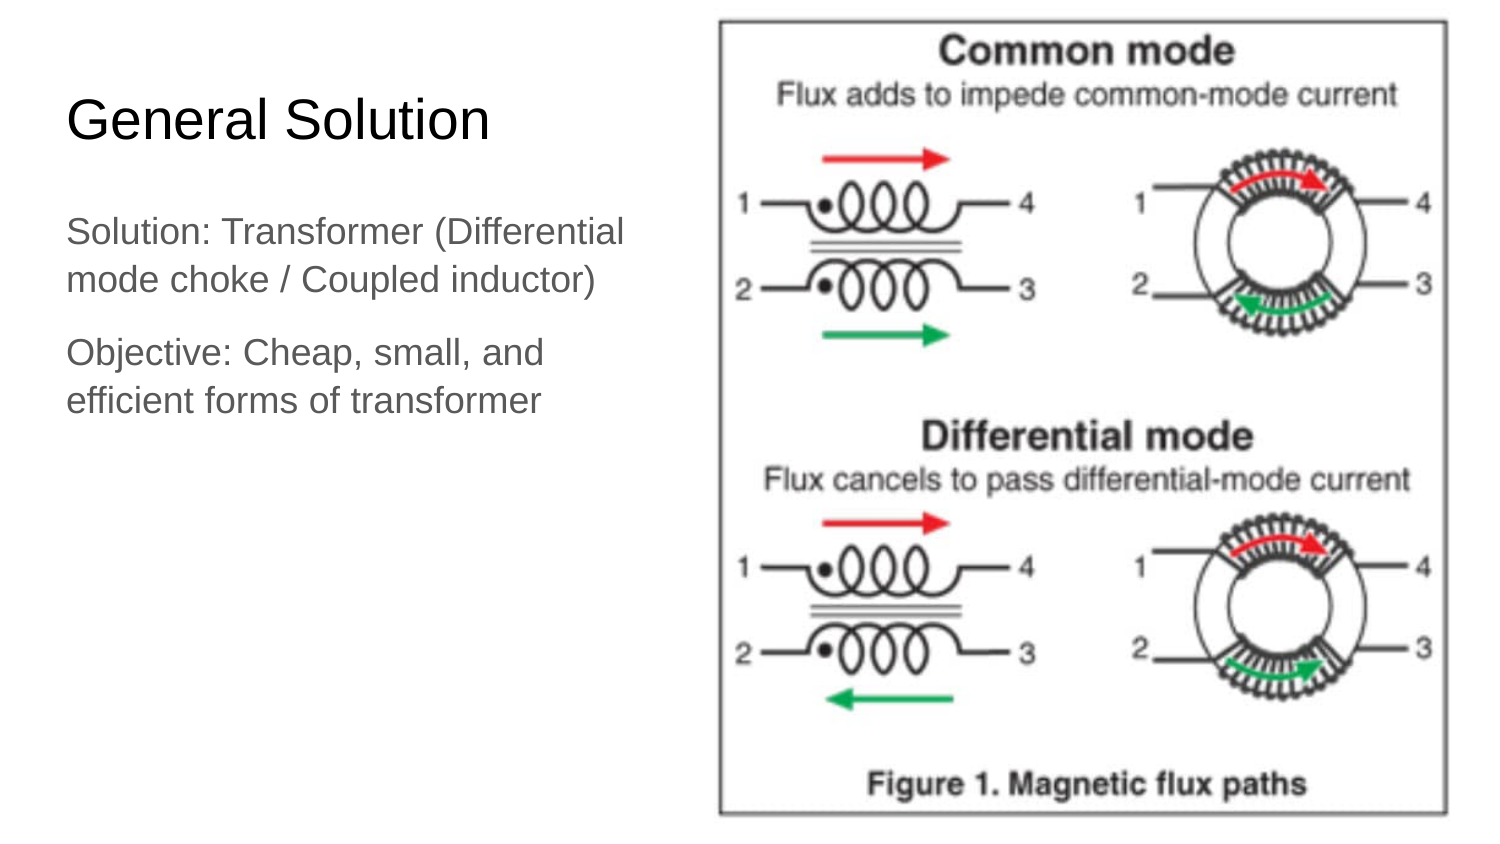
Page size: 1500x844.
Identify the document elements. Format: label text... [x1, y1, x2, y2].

picture [675, 0, 1500, 844]
title General Solution [51, 72, 675, 167]
list Solution: Transformer (Differential mode choke / Coupled inductor) Objective: Cheap, small, and efficient forms of transformer [51, 189, 675, 750]
